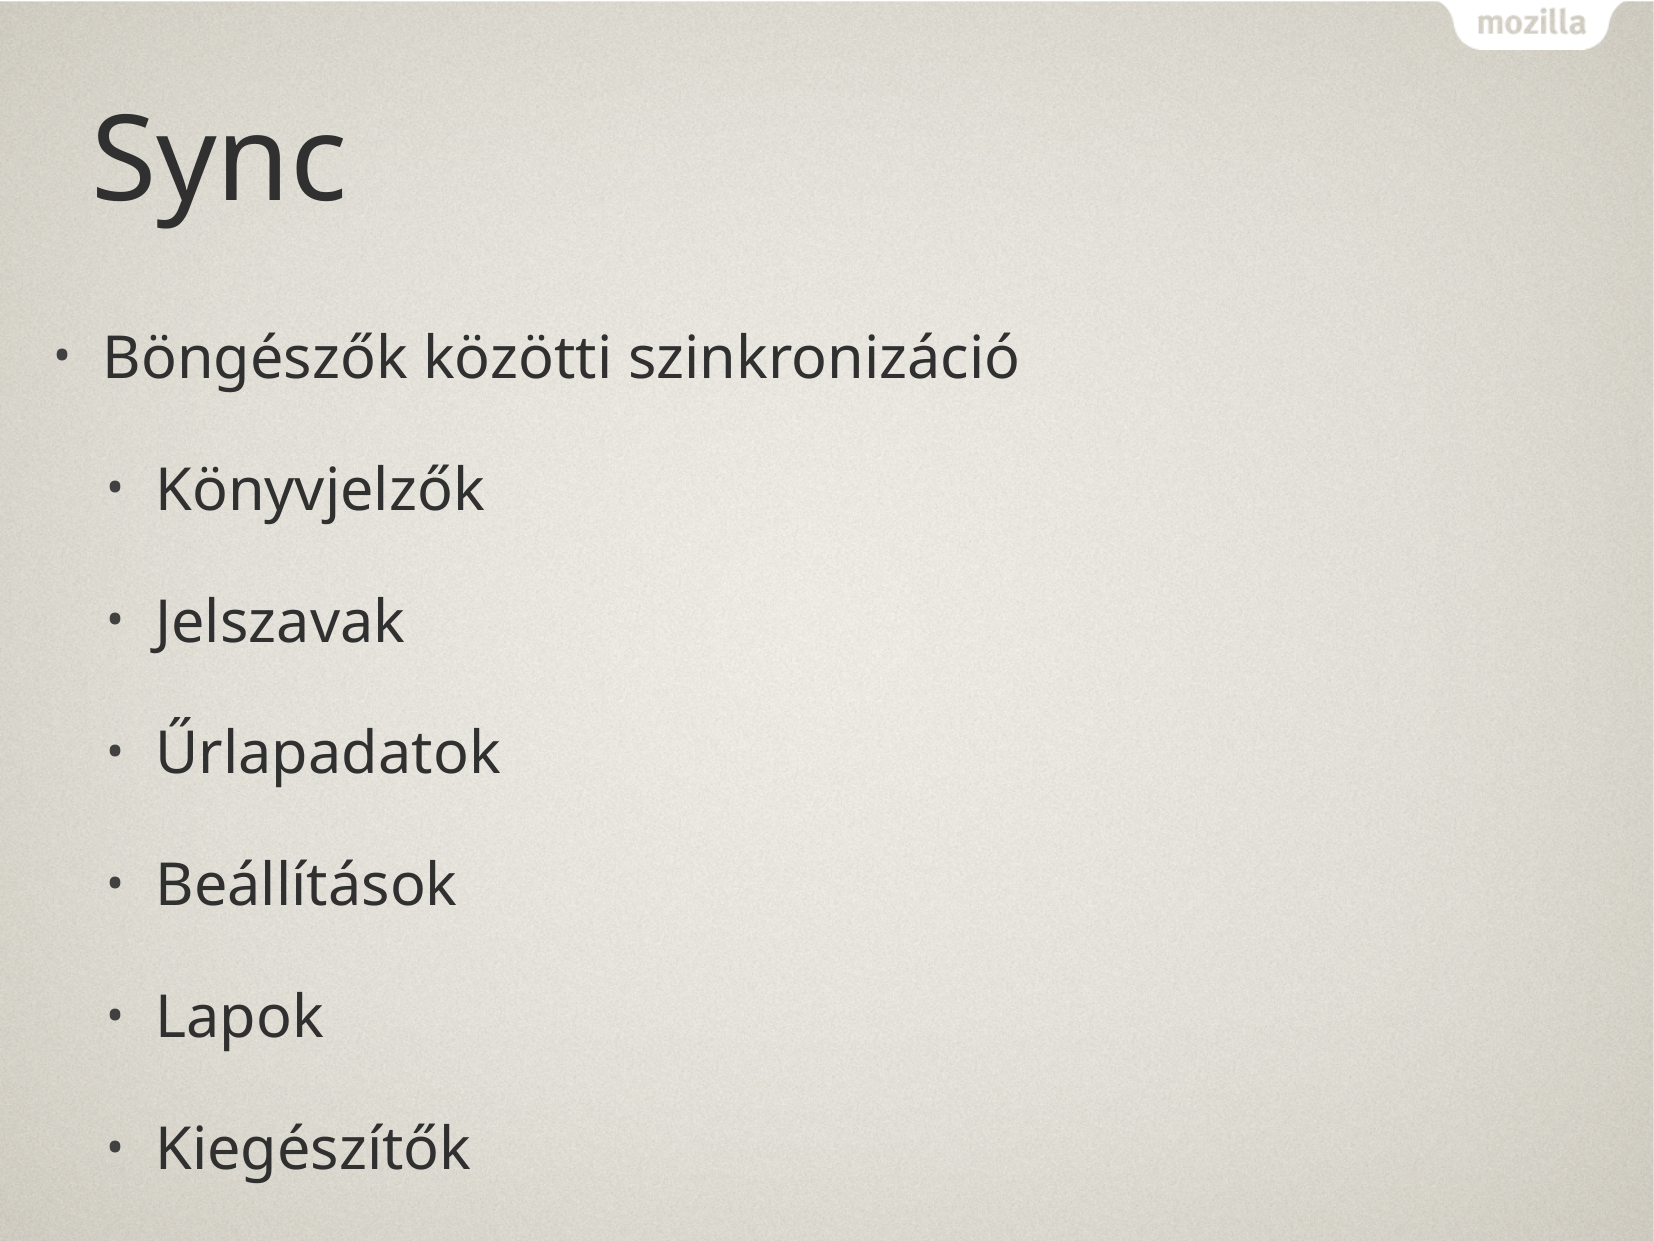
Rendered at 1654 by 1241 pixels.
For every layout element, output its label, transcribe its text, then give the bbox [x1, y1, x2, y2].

list Böngészők közötti szinkronizáció Könyvjelzők Jelszavak Űrlapadatok Beállítások Lapok Kiegészítők [45, 307, 1619, 1193]
picture [0, 0, 1654, 1241]
title Sync [82, 41, 1571, 265]
